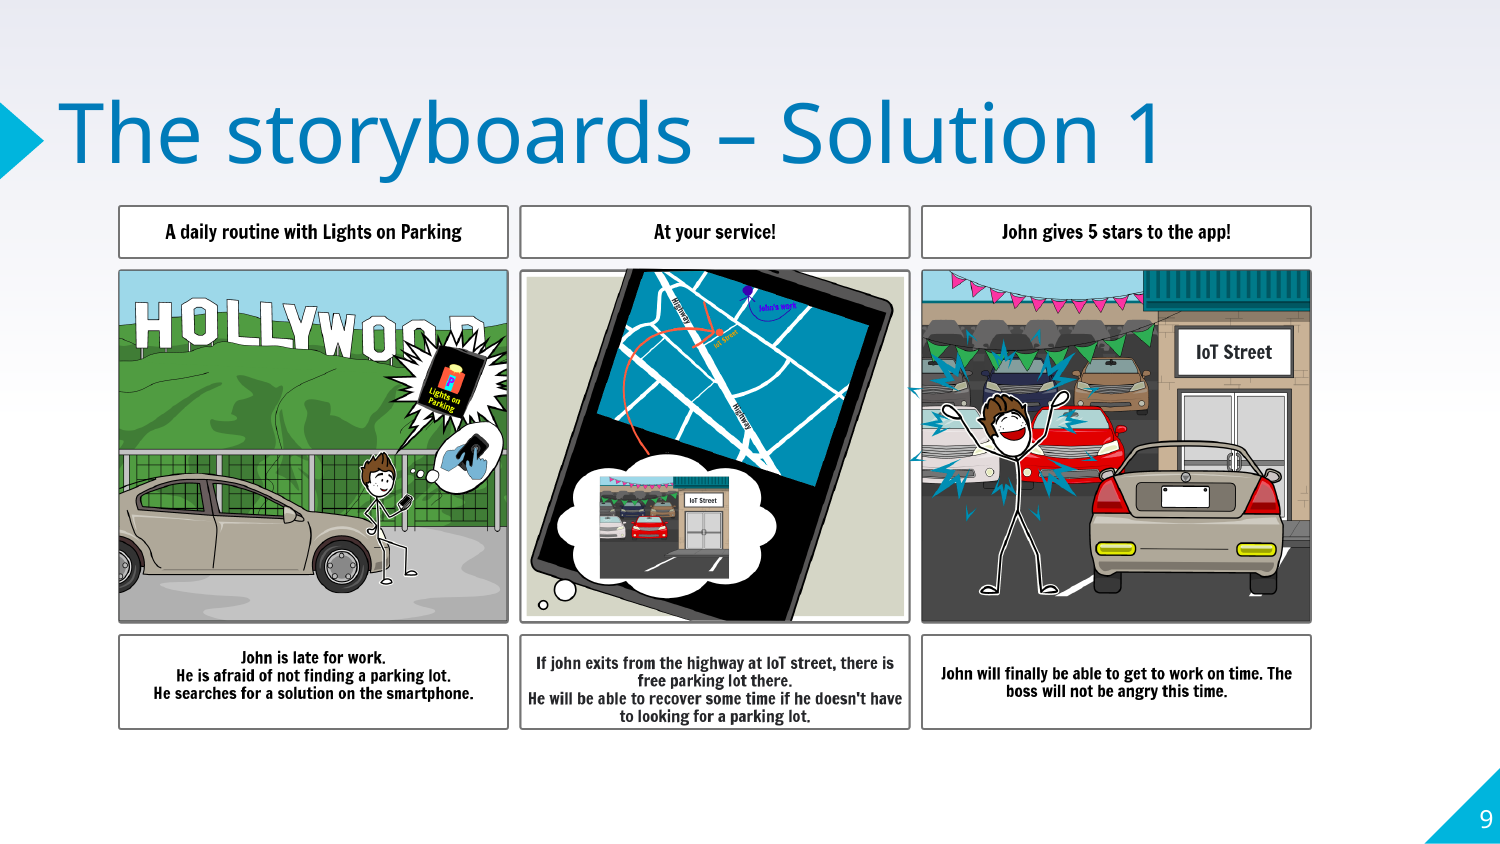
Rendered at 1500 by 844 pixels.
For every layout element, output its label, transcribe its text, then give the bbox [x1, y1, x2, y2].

slide_number <numero> [1418, 760, 1494, 838]
picture [94, 193, 1324, 768]
title The storyboards – Solution 1 [59, 99, 1496, 277]
